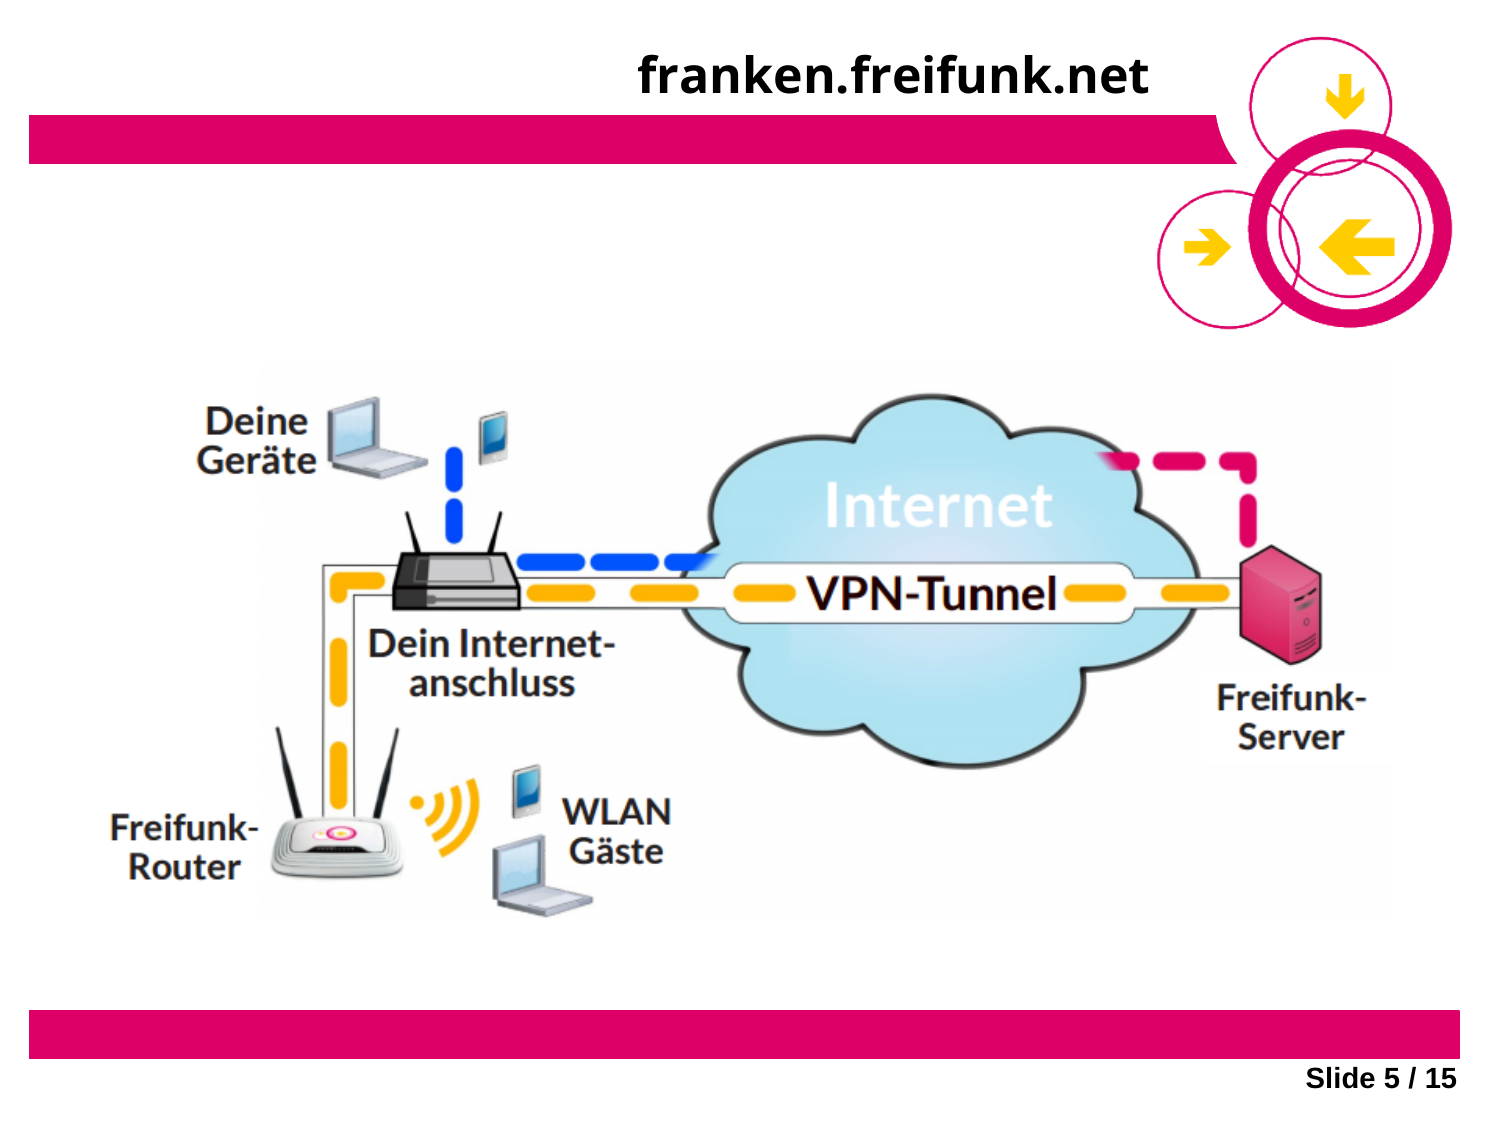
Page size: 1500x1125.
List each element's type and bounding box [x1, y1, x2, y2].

picture [94, 366, 1393, 922]
picture [1150, 32, 1461, 332]
